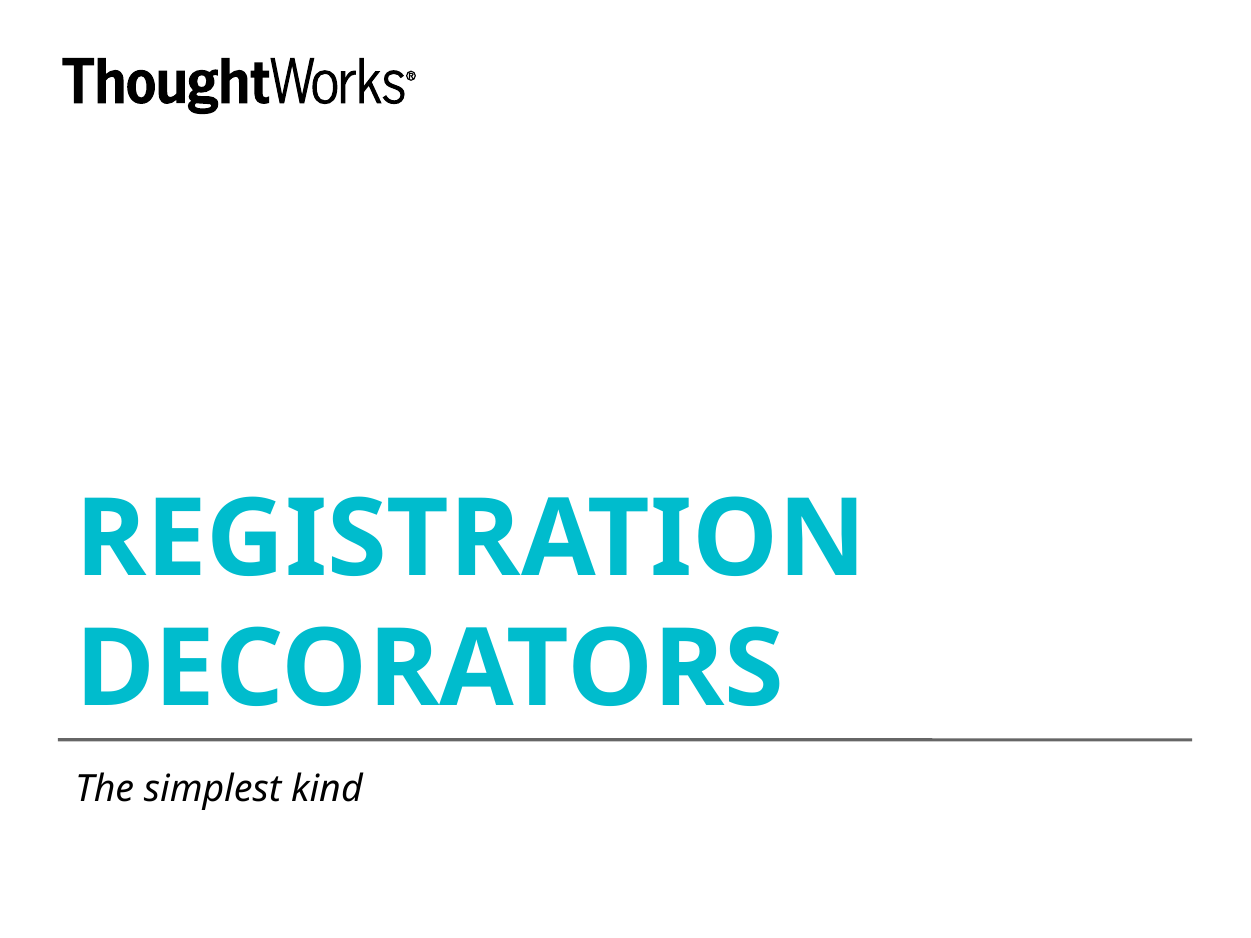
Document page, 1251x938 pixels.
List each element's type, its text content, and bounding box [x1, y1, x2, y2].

list The simplest kind [62, 751, 1188, 909]
title REGISTRATION DECORATORS [62, 437, 1188, 740]
